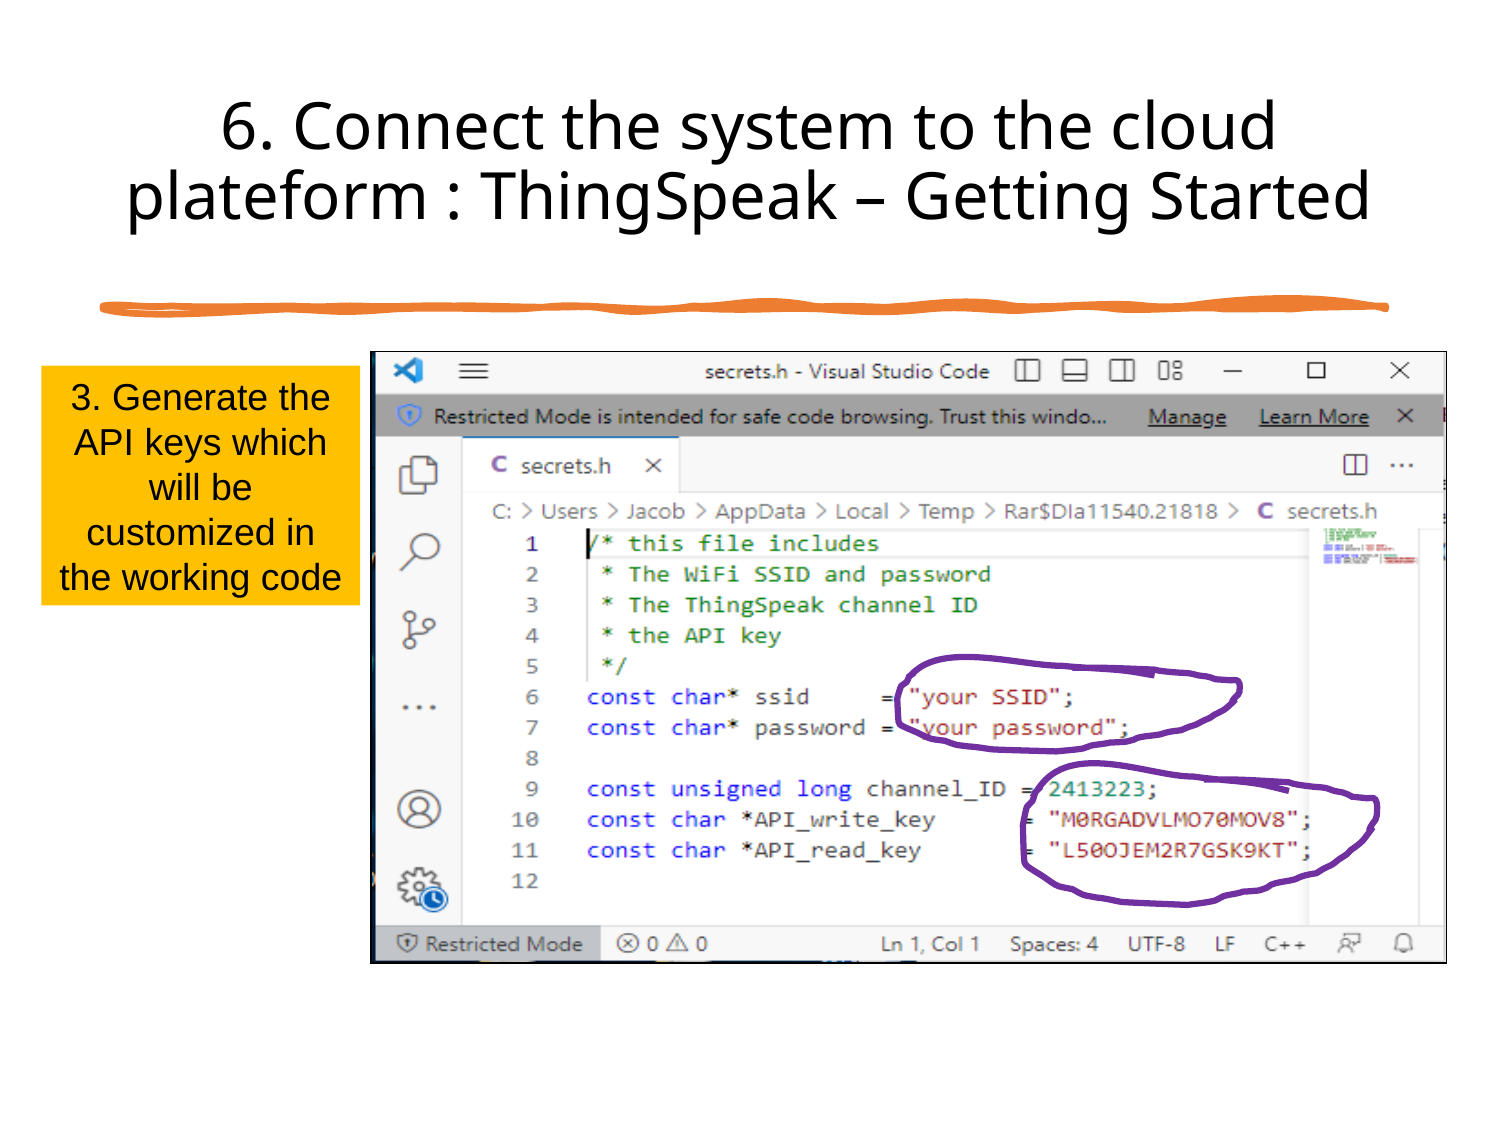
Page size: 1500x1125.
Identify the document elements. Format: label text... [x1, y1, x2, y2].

title 6. Connect the system to the cloud plateform : ThingSpeak – Getting Started [103, 54, 1397, 272]
text_box [103, 295, 1386, 313]
text_box 3. Generate the API keys which will be customized in the working code [41, 365, 361, 606]
picture [371, 352, 1446, 963]
